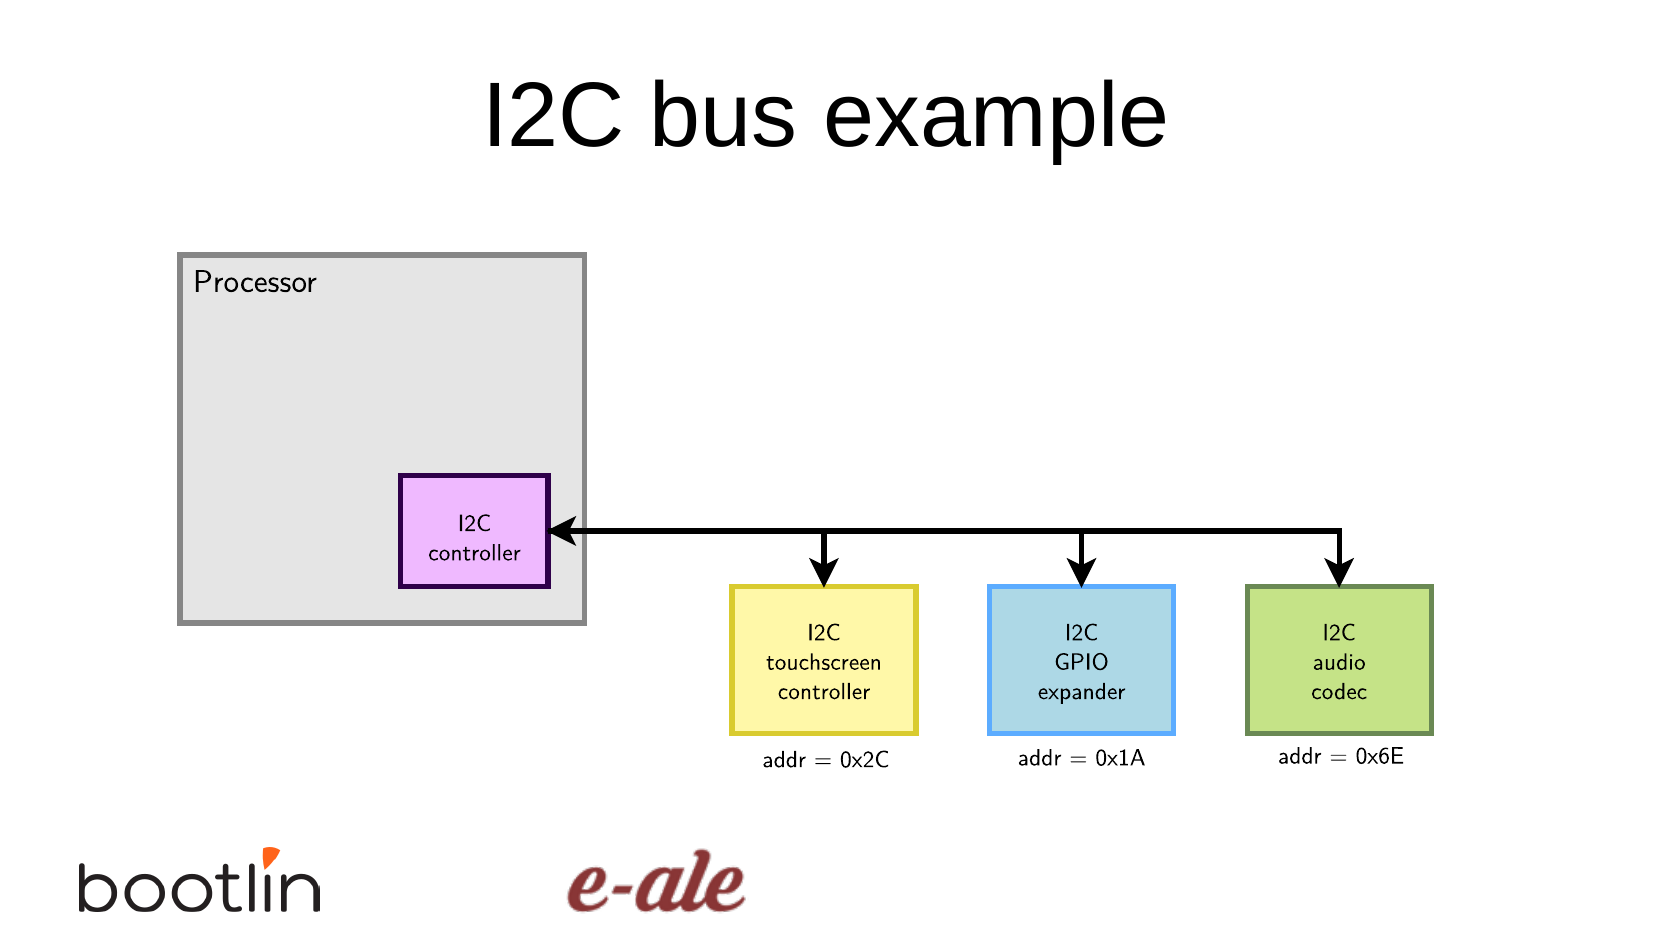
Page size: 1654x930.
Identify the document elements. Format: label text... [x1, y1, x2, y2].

text_box [1329, 563, 1349, 583]
text_box [1041, 749, 1052, 766]
text_box [1055, 754, 1062, 766]
text_box [1018, 754, 1028, 766]
text_box [1279, 752, 1288, 764]
text_box [1096, 749, 1118, 766]
text_box [1130, 749, 1145, 766]
text_box [799, 756, 806, 768]
title I2C bus example [82, 37, 1571, 193]
text_box [1379, 747, 1389, 765]
text_box [1315, 752, 1322, 764]
text_box [763, 756, 772, 768]
text_box [786, 750, 797, 768]
text_box [990, 586, 1174, 733]
text_box [814, 563, 834, 583]
text_box [1247, 586, 1431, 733]
text_box [180, 255, 585, 623]
text_box [875, 750, 889, 768]
text_box [840, 751, 874, 768]
picture [565, 847, 749, 915]
text_box [1356, 747, 1379, 765]
text_box [1392, 747, 1404, 764]
text_box [1290, 747, 1300, 764]
text_box [774, 750, 784, 768]
text_box [1072, 563, 1091, 583]
text_box [732, 586, 916, 733]
picture [79, 847, 320, 912]
text_box [1302, 747, 1312, 764]
text_box [1029, 749, 1040, 766]
text_box [1120, 749, 1128, 766]
